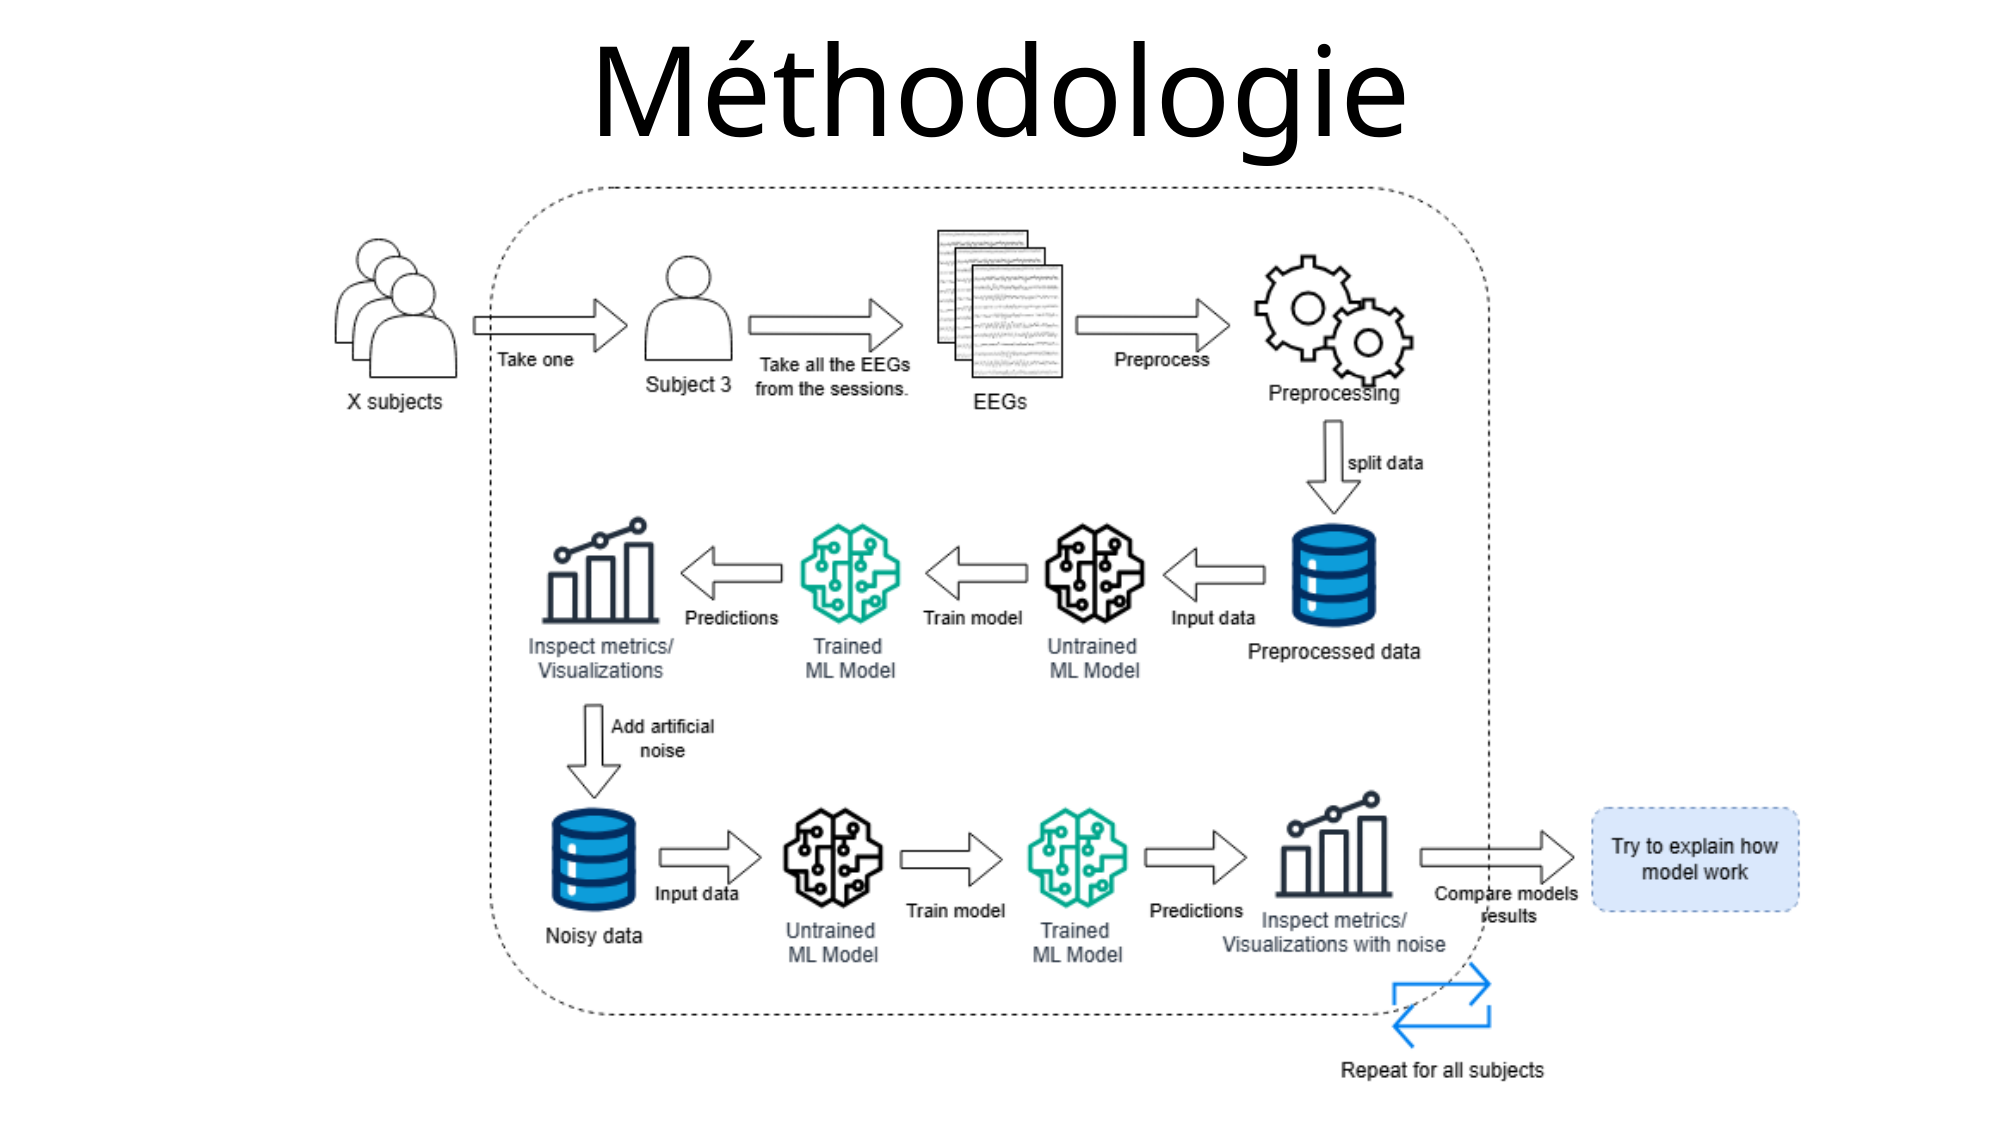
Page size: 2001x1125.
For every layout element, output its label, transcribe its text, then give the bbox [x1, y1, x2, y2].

picture [318, 170, 1819, 1102]
title Méthodologie [249, 0, 1750, 171]
